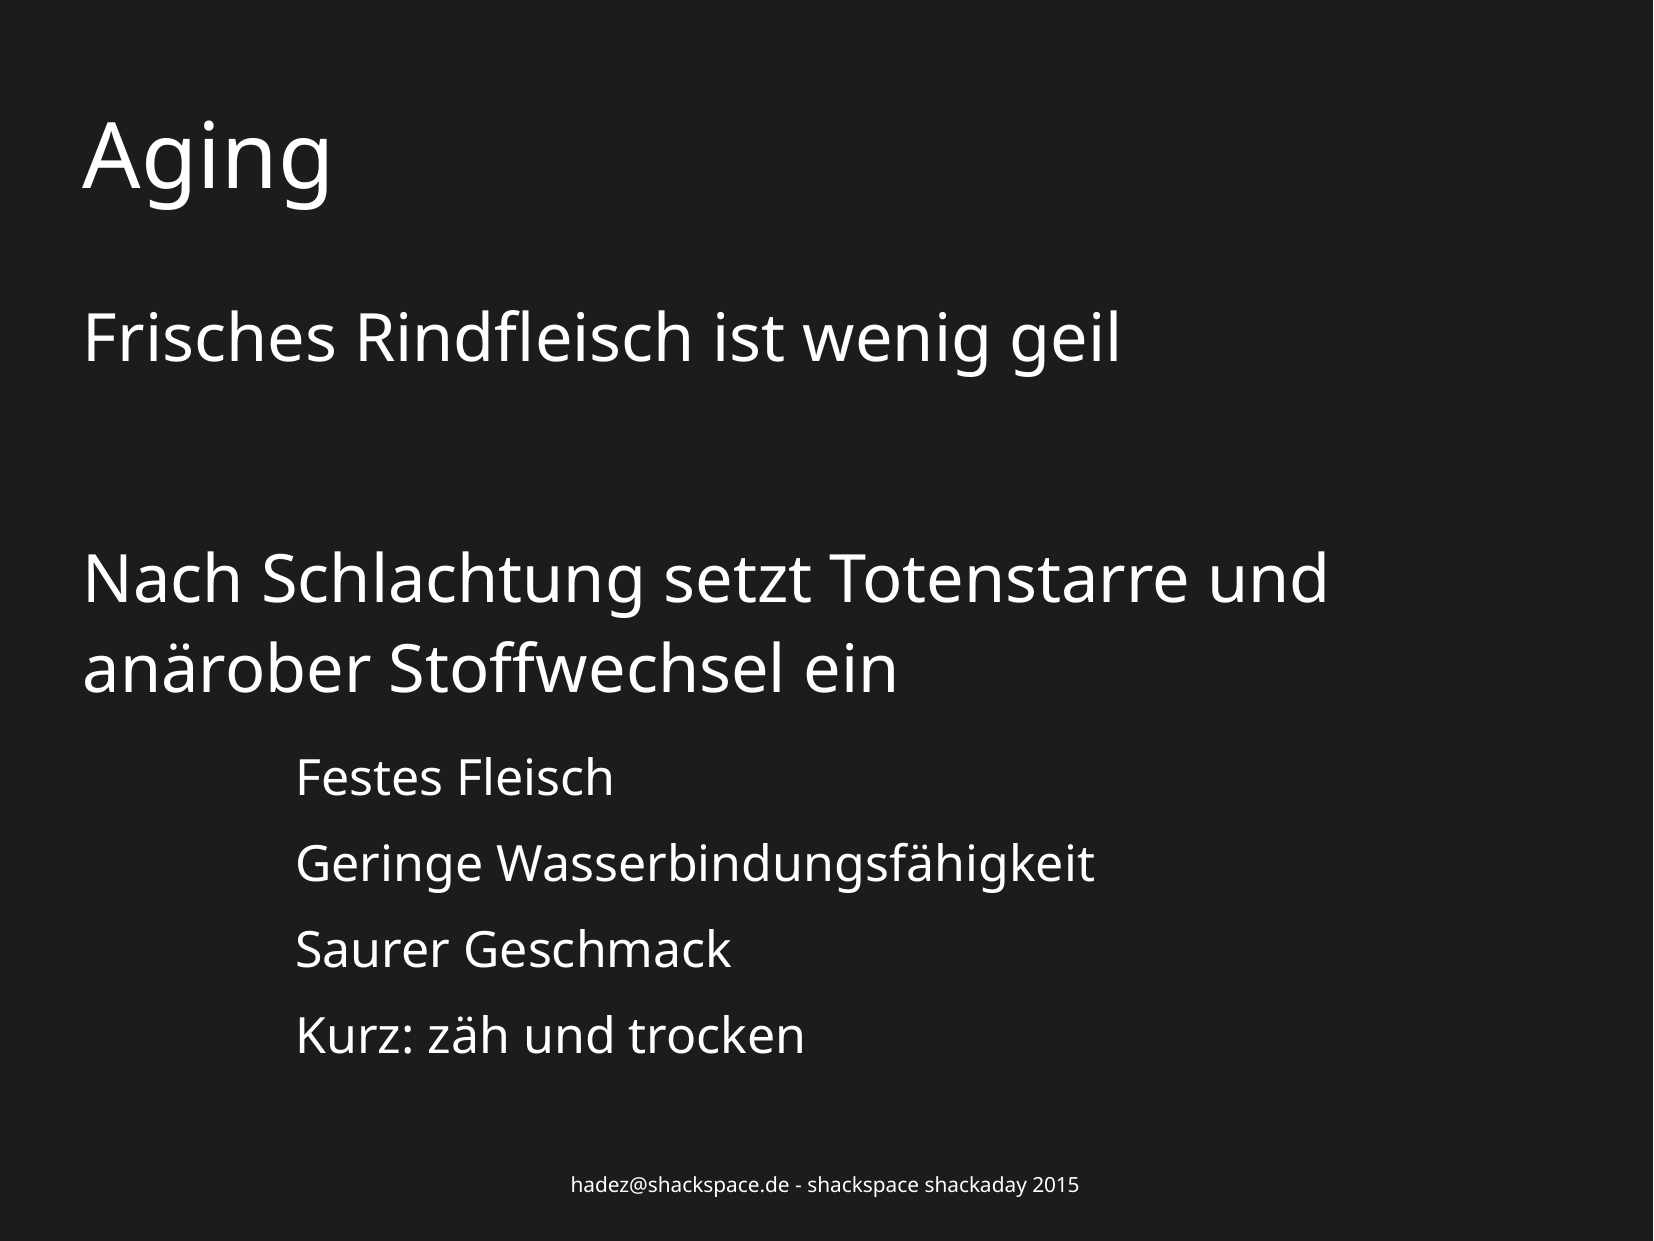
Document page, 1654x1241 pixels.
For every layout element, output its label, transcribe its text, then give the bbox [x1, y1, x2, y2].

list Frisches Rindfleisch ist wenig geil Nach Schlachtung setzt Totenstarre und anärober Stoffwechsel ein Festes Fleisch Geringe Wasserbindungsfähigkeit Saurer Geschmack Kurz: zäh und trocken [82, 290, 1571, 1141]
title Aging [82, 49, 1571, 257]
